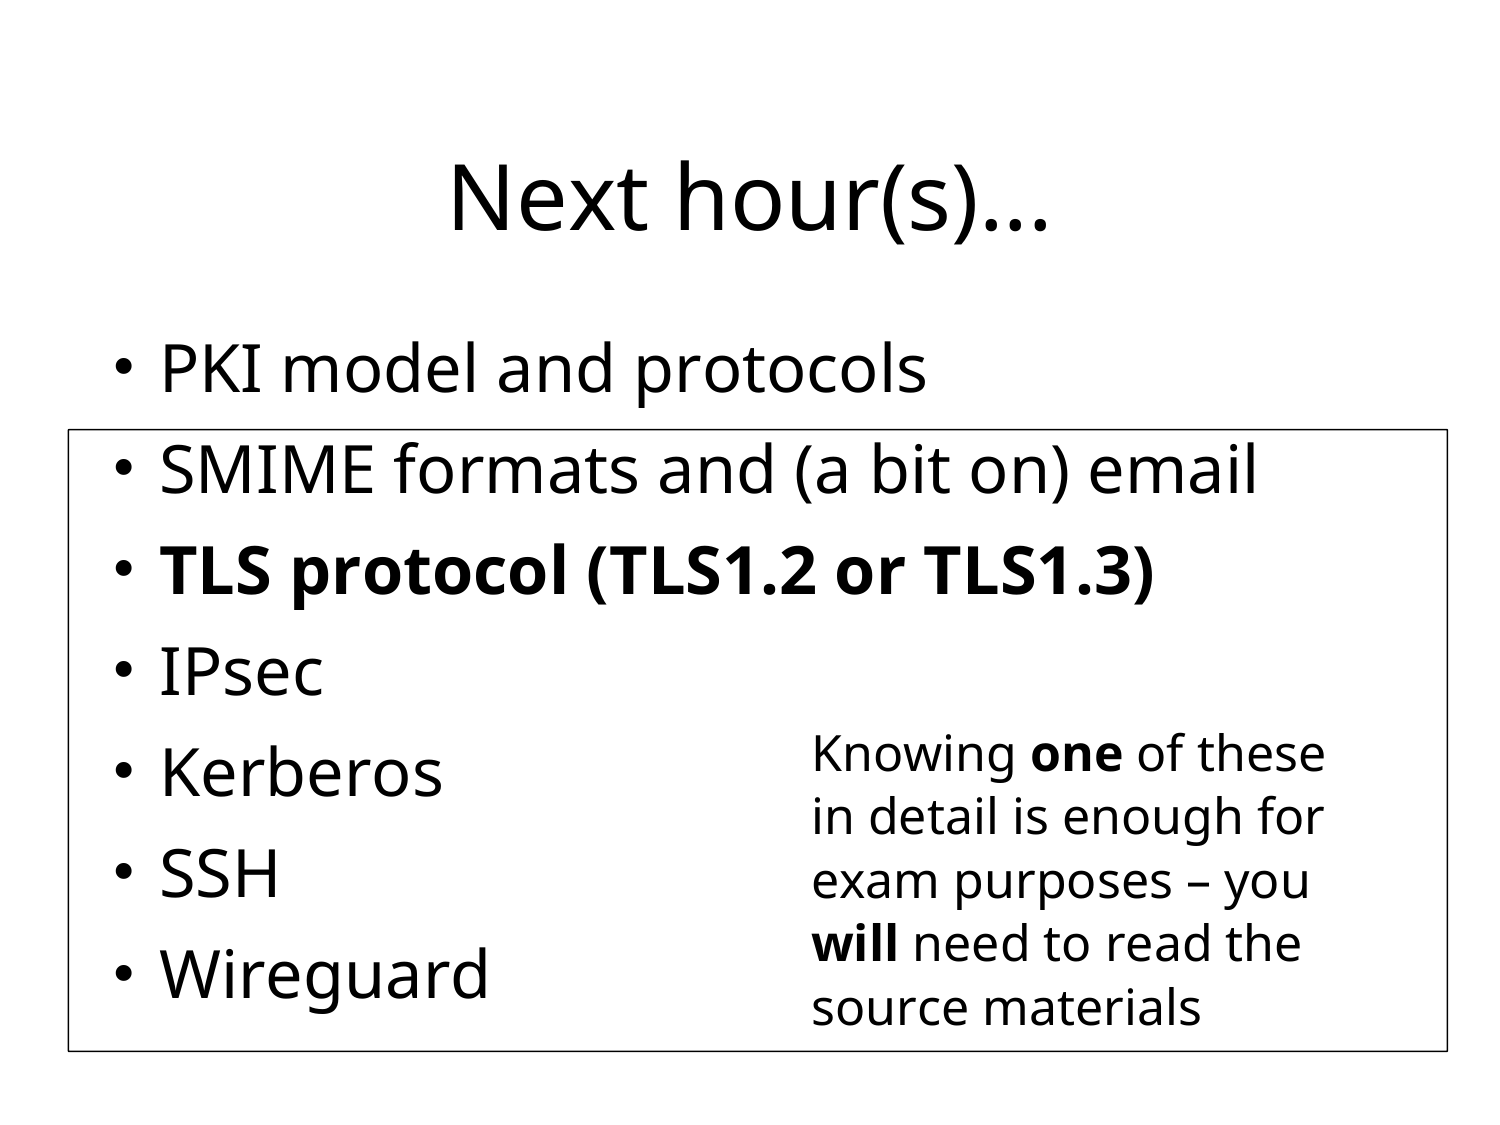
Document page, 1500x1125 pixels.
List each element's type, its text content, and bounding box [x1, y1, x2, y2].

text_box PKI model and protocols SMIME formats and (a bit on) email TLS protocol (TLS1.2 or TLS1.3) IPsec Kerberos SSH Wireguard [112, 431, 1388, 1001]
text_box Knowing one of these in detail is enough for exam purposes – you will need to read the source materials [811, 720, 1340, 1036]
text_box Next hour(s)... [112, 99, 1388, 288]
text_box PKI model and protocols SMIME formats and (a bit on) email TLS protocol (TLS1.2 or TLS1.3) IPsec Kerberos SSH Wireguard [112, 324, 1388, 428]
